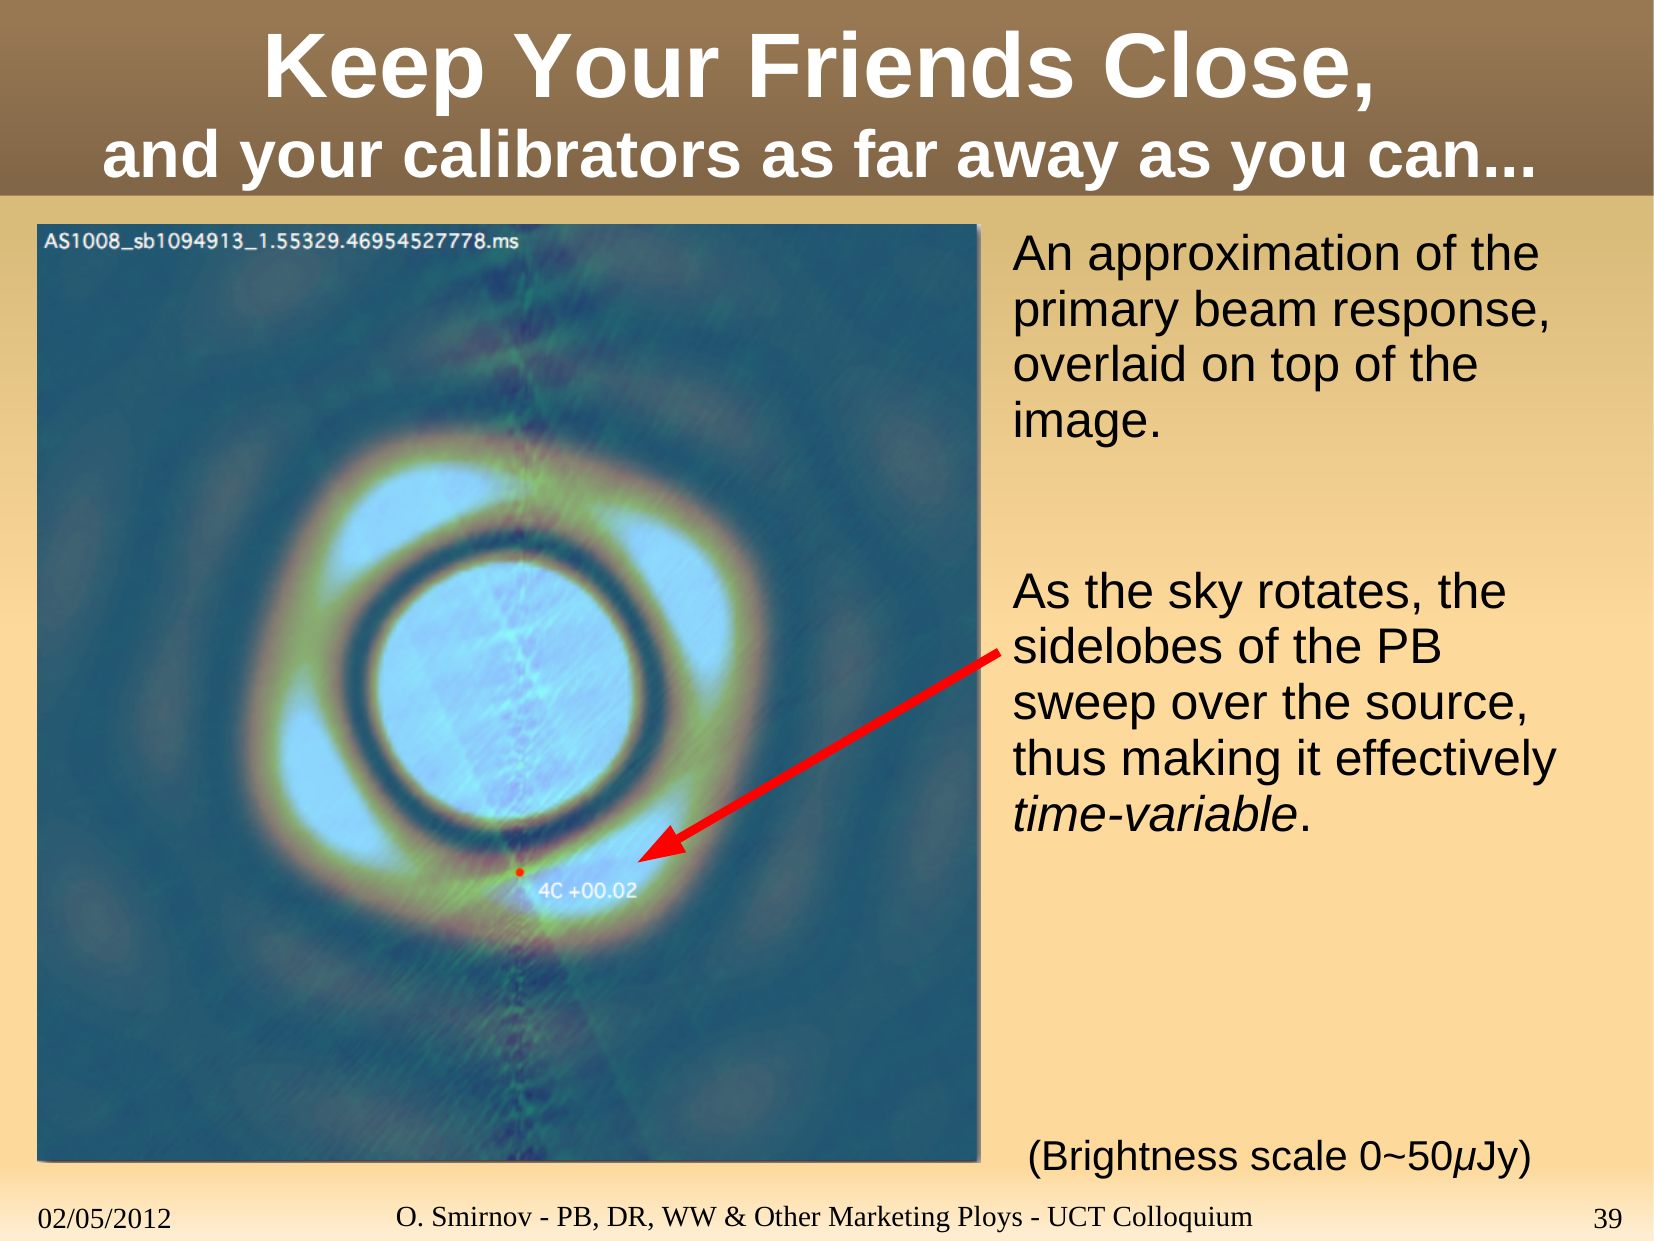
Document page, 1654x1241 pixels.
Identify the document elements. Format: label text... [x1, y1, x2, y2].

picture [0, 0, 1654, 1241]
text_box (Brightness scale 0~50μJy) [1012, 1125, 1654, 1187]
title Keep Your Friends Close, and your calibrators as far away as you can... [76, 7, 1565, 200]
list An approximation of the primary beam response, overlaid on top of the image. As the sky rotates, the sidelobes of the PB sweep over the source, thus making it effectively time-variable. [1012, 225, 1601, 1104]
